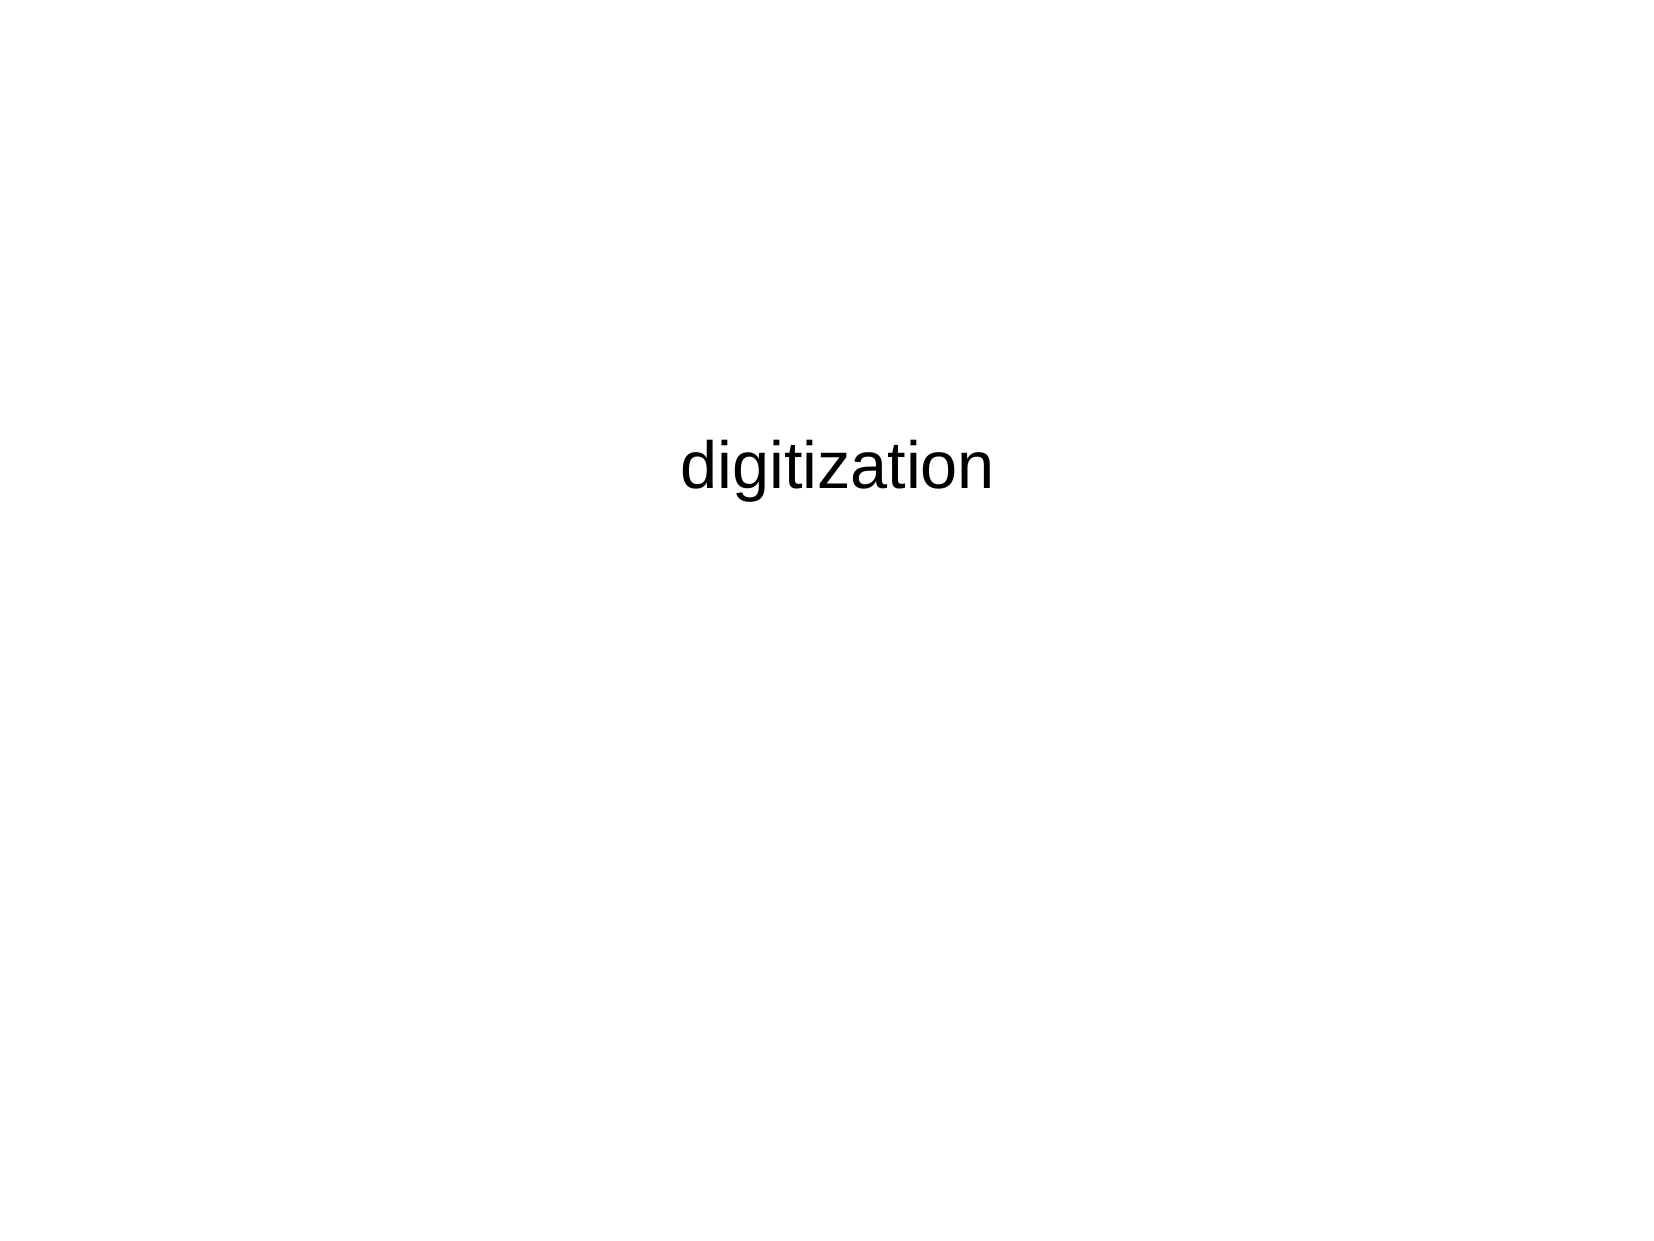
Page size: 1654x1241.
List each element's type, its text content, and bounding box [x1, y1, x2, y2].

subtitle digitization [22, 26, 1654, 1158]
